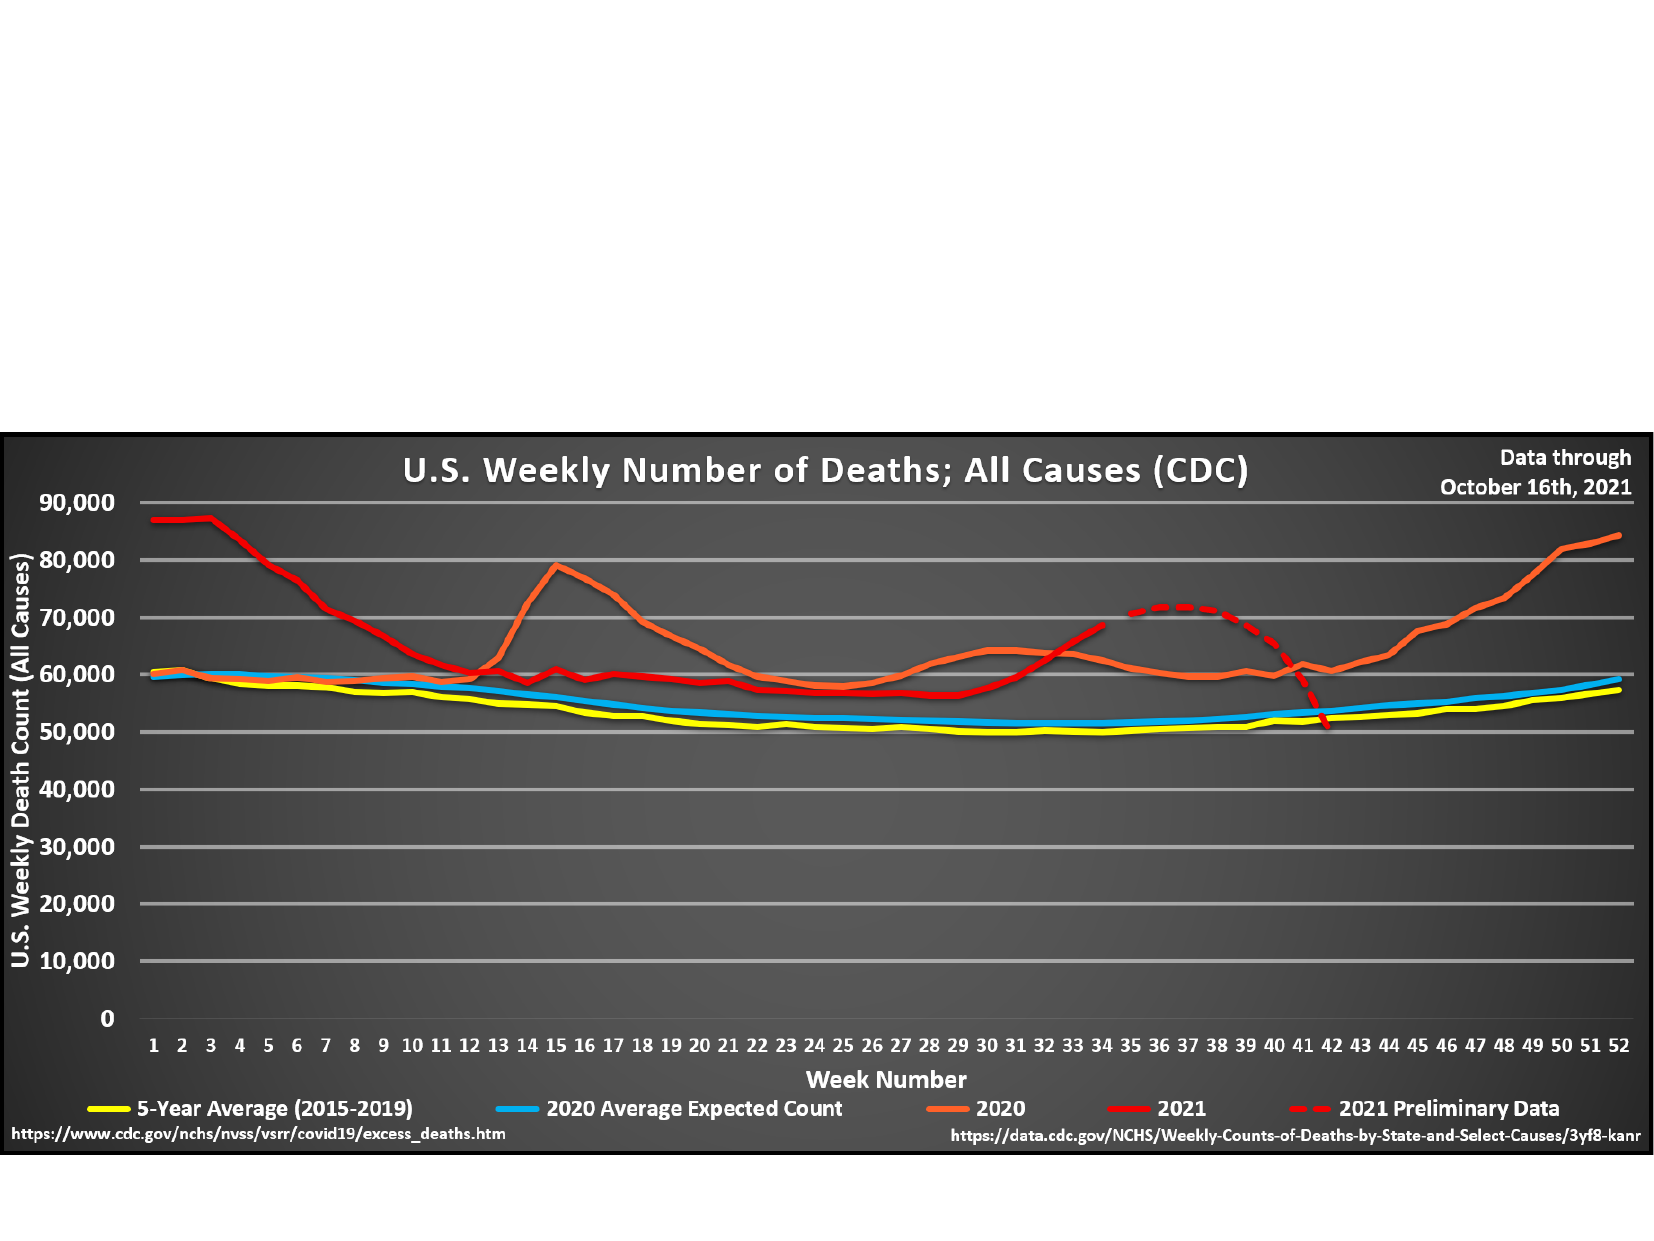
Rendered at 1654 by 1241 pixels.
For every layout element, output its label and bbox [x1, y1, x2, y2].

picture [0, 432, 1654, 1156]
